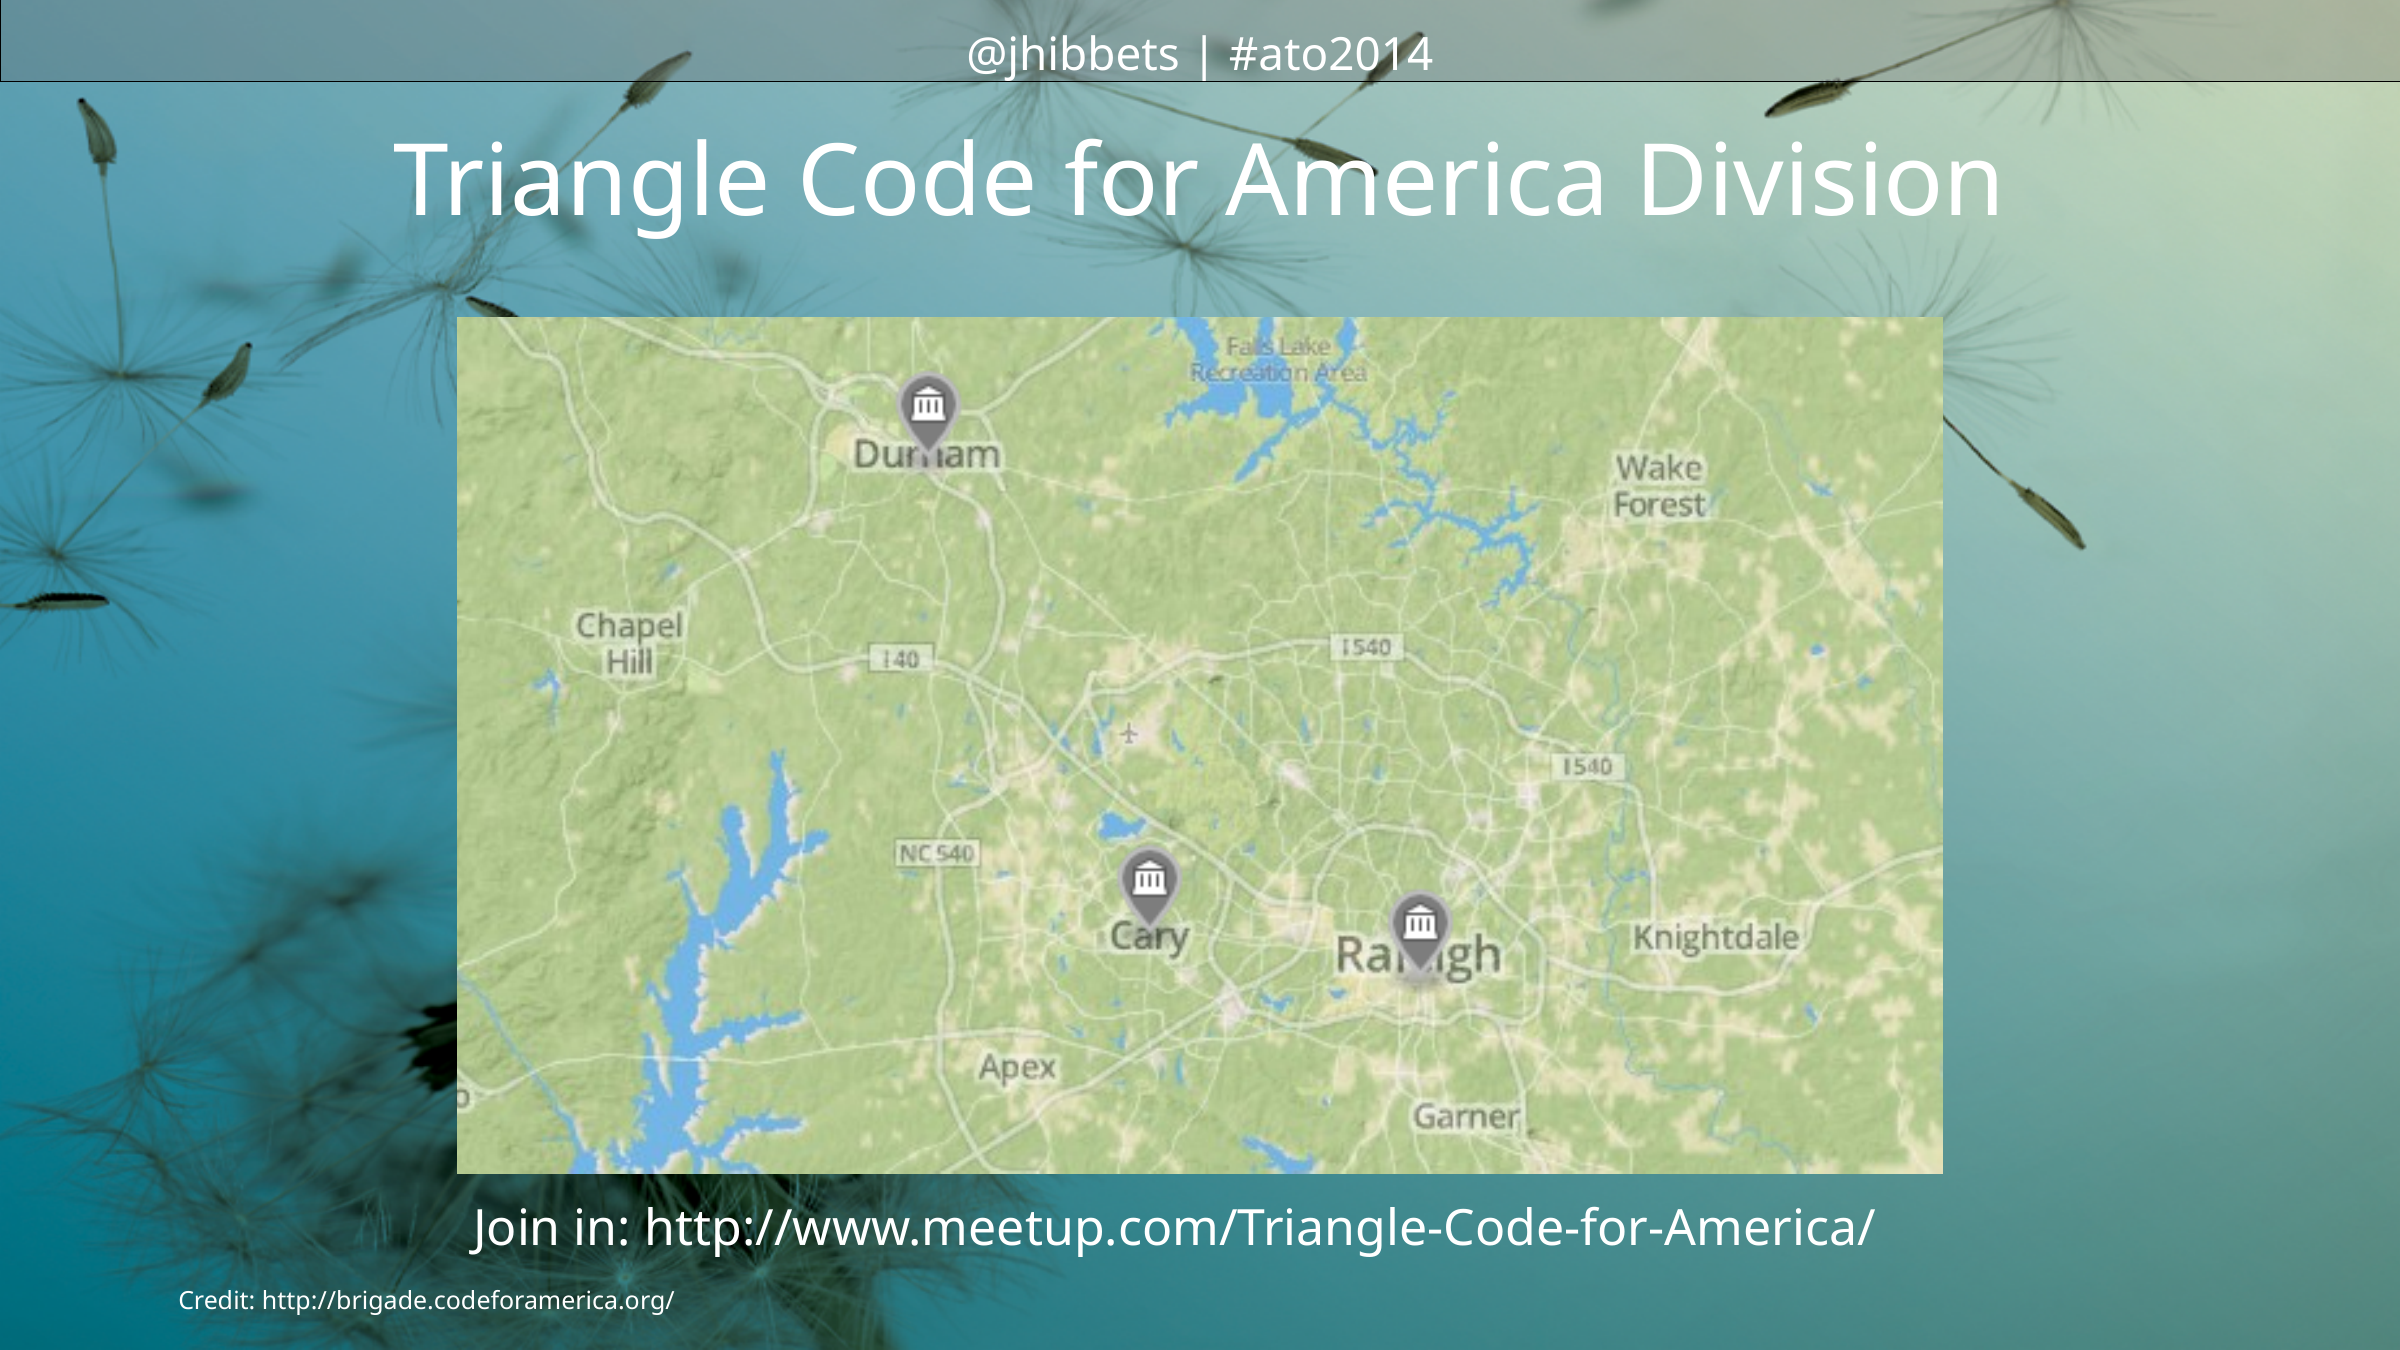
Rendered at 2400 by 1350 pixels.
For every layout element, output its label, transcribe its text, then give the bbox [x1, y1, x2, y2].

title Triangle Code for America Division [120, 55, 2281, 299]
picture [0, 82, 2400, 1350]
text_box Credit: http://brigade.codeforamerica.org/ [163, 1275, 458, 1323]
text_box Join in: http://www.meetup.com/Triangle-Code-for-America/ [458, 1185, 2131, 1336]
